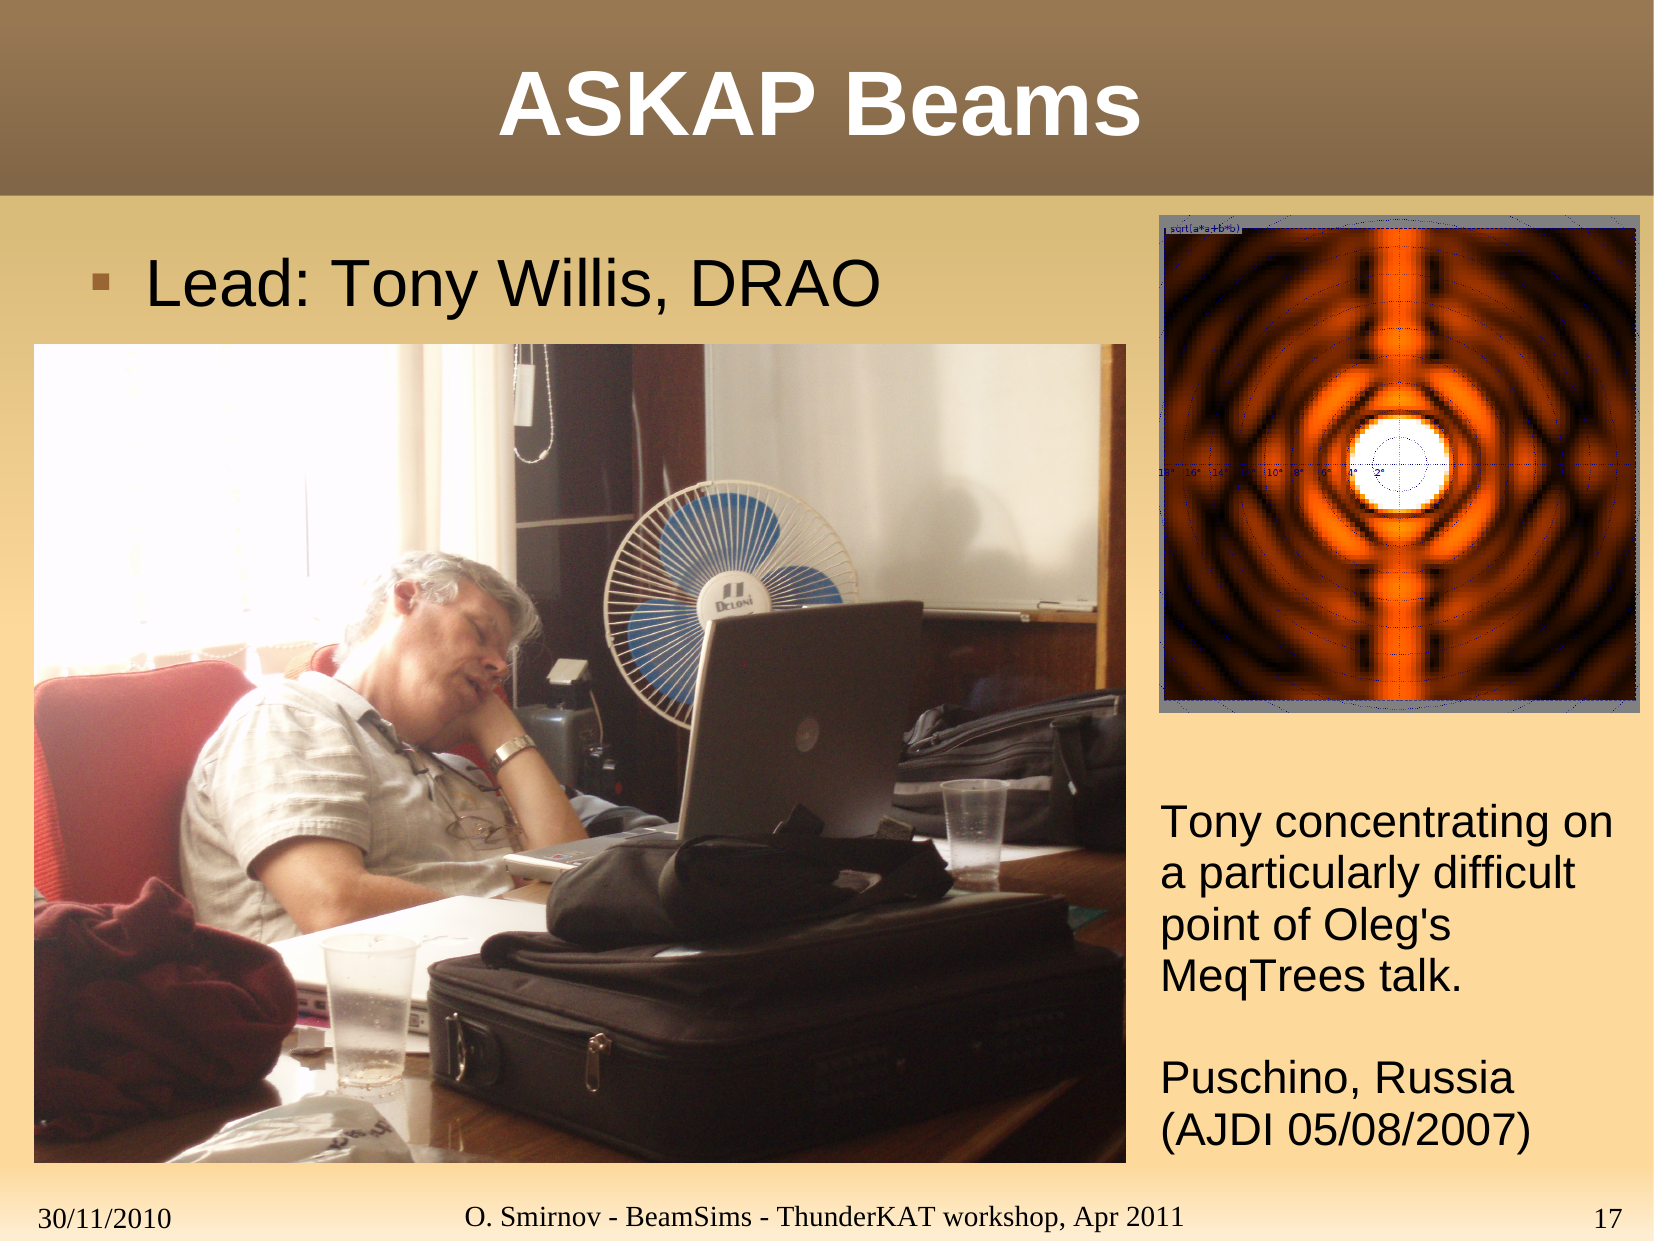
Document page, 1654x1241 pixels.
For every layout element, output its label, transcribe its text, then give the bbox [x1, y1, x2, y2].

title ASKAP Beams [76, 7, 1565, 200]
text_box Tony concentrating on a particularly difficult point of Oleg's MeqTrees talk. Puschino, Russia (AJDI 05/08/2007) [1145, 788, 1654, 1163]
picture [0, 0, 1654, 1241]
list Lead: Tony Willis, DRAO [75, 246, 1564, 1051]
